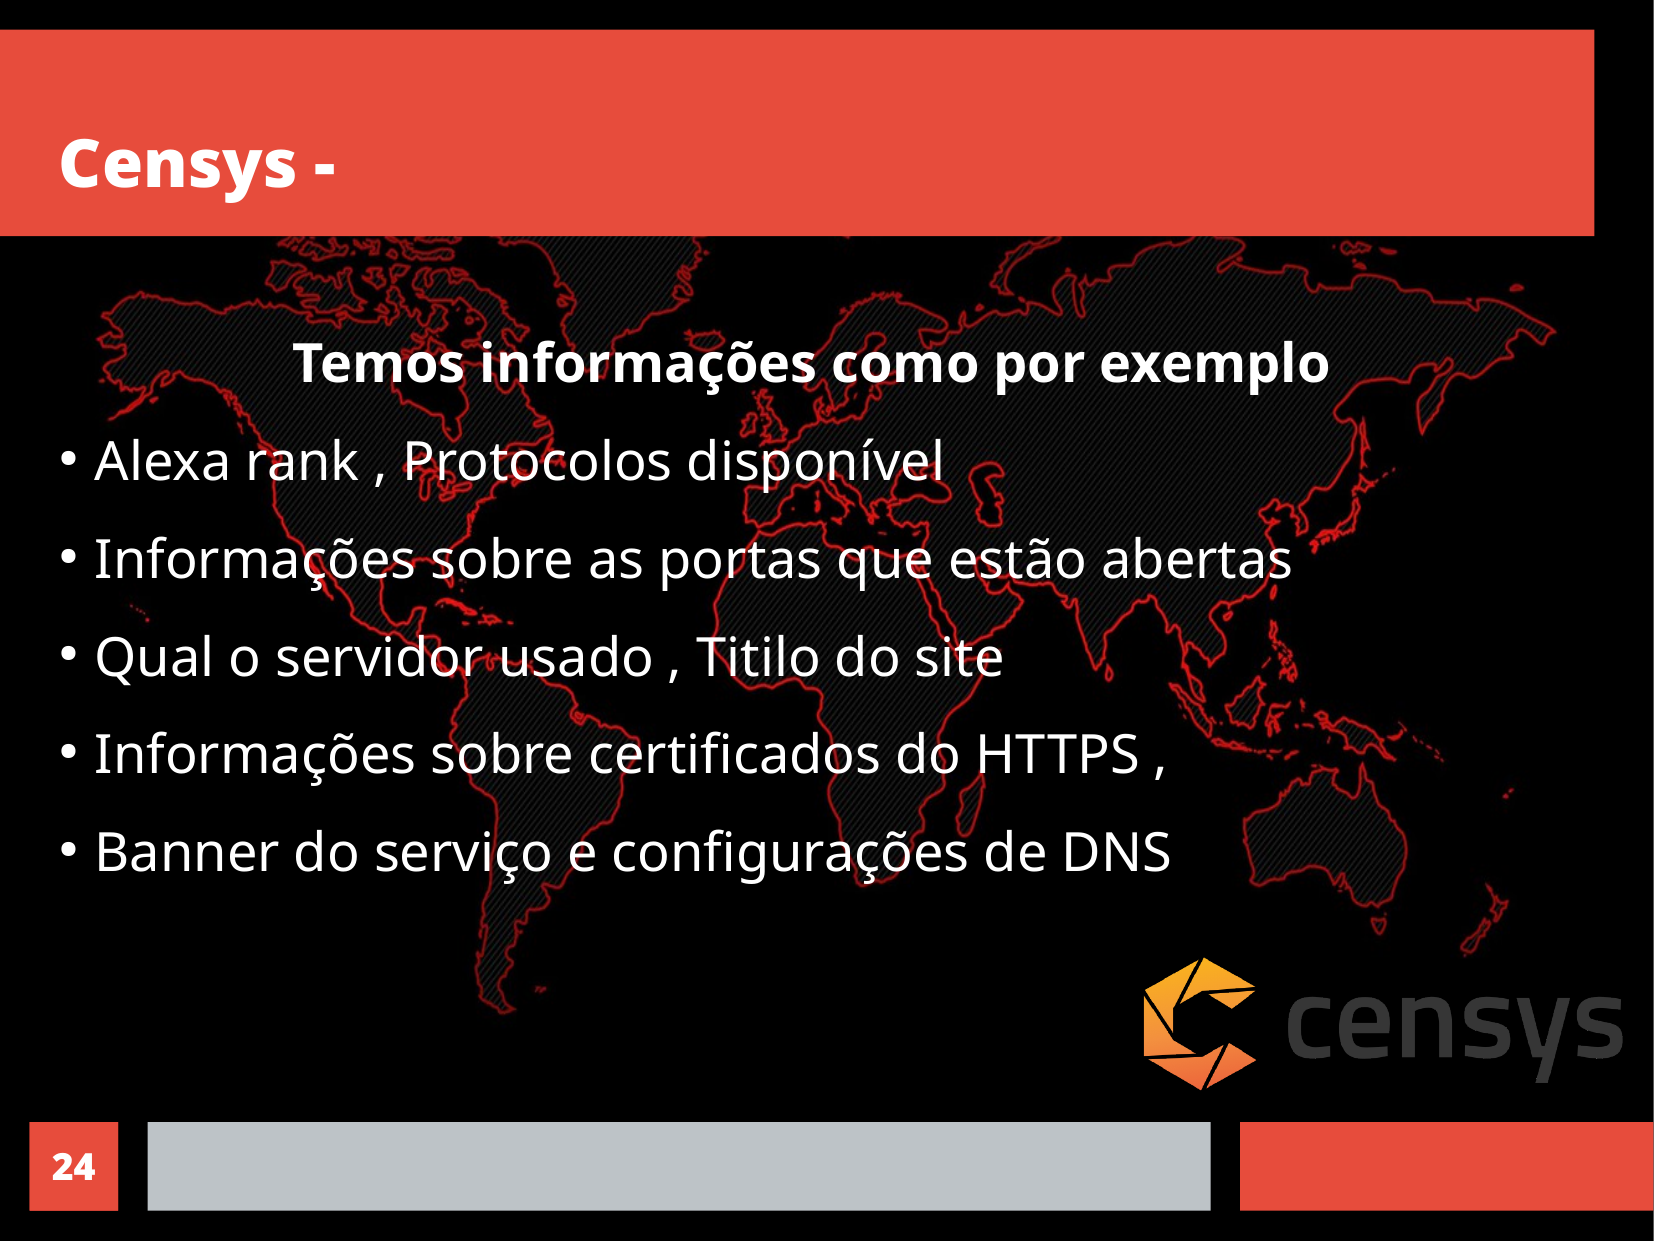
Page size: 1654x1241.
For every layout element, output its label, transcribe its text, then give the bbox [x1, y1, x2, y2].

list Temos informações como por exemplo Alexa rank , Protocolos disponível Informações sobre as portas que estão abertas Qual o servidor usado , Titilo do site Informações sobre certificados do HTTPS , Banner do serviço e configurações de DNS [59, 324, 1565, 1093]
picture [0, 0, 1654, 1241]
title Censys - [59, 59, 1595, 207]
